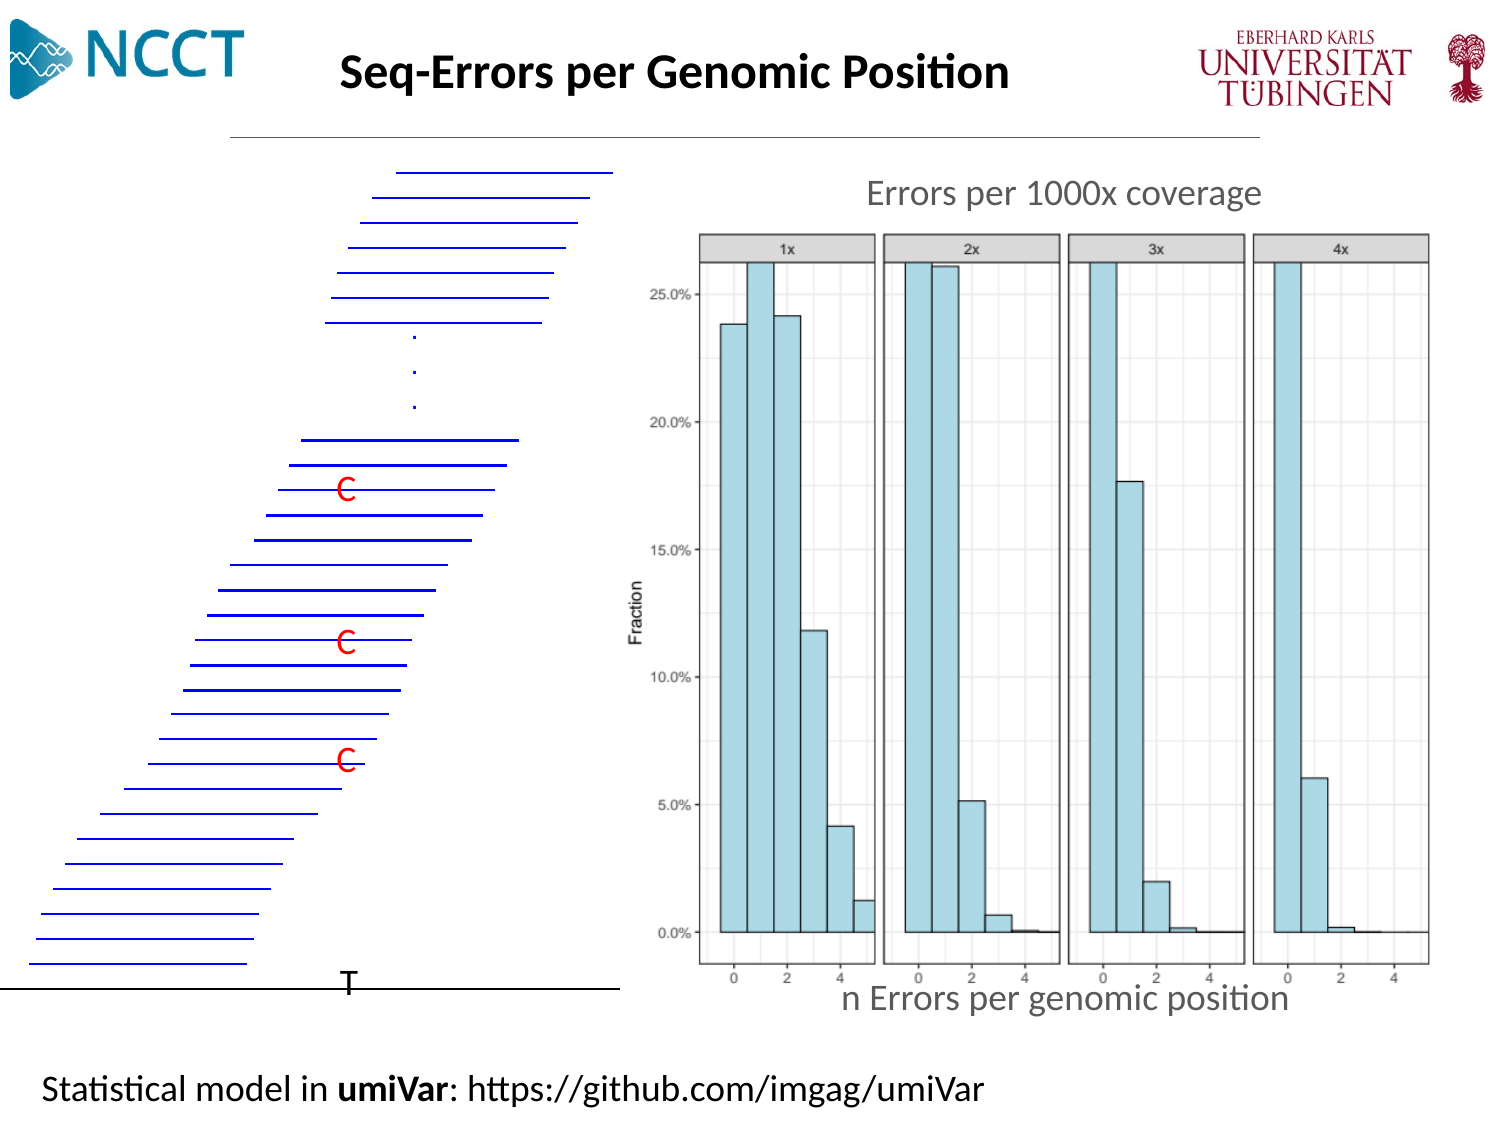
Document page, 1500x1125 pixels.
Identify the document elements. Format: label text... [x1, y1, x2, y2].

text_box C [321, 727, 372, 788]
picture [10, 19, 245, 102]
text_box . . . [395, 302, 434, 423]
text_box Seq-Errors per Genomic Position [324, 30, 1117, 106]
text_box C [321, 609, 372, 670]
picture [1198, 30, 1485, 106]
text_box n Errors per genomic position [826, 965, 1306, 1026]
text_box Statistical model in umiVar: https://github.com/imgag/umiVar [26, 1057, 1001, 1117]
text_box C [321, 456, 372, 516]
text_box Errors per 1000x coverage [851, 160, 1278, 221]
text_box T [325, 950, 374, 1011]
picture [620, 228, 1436, 986]
